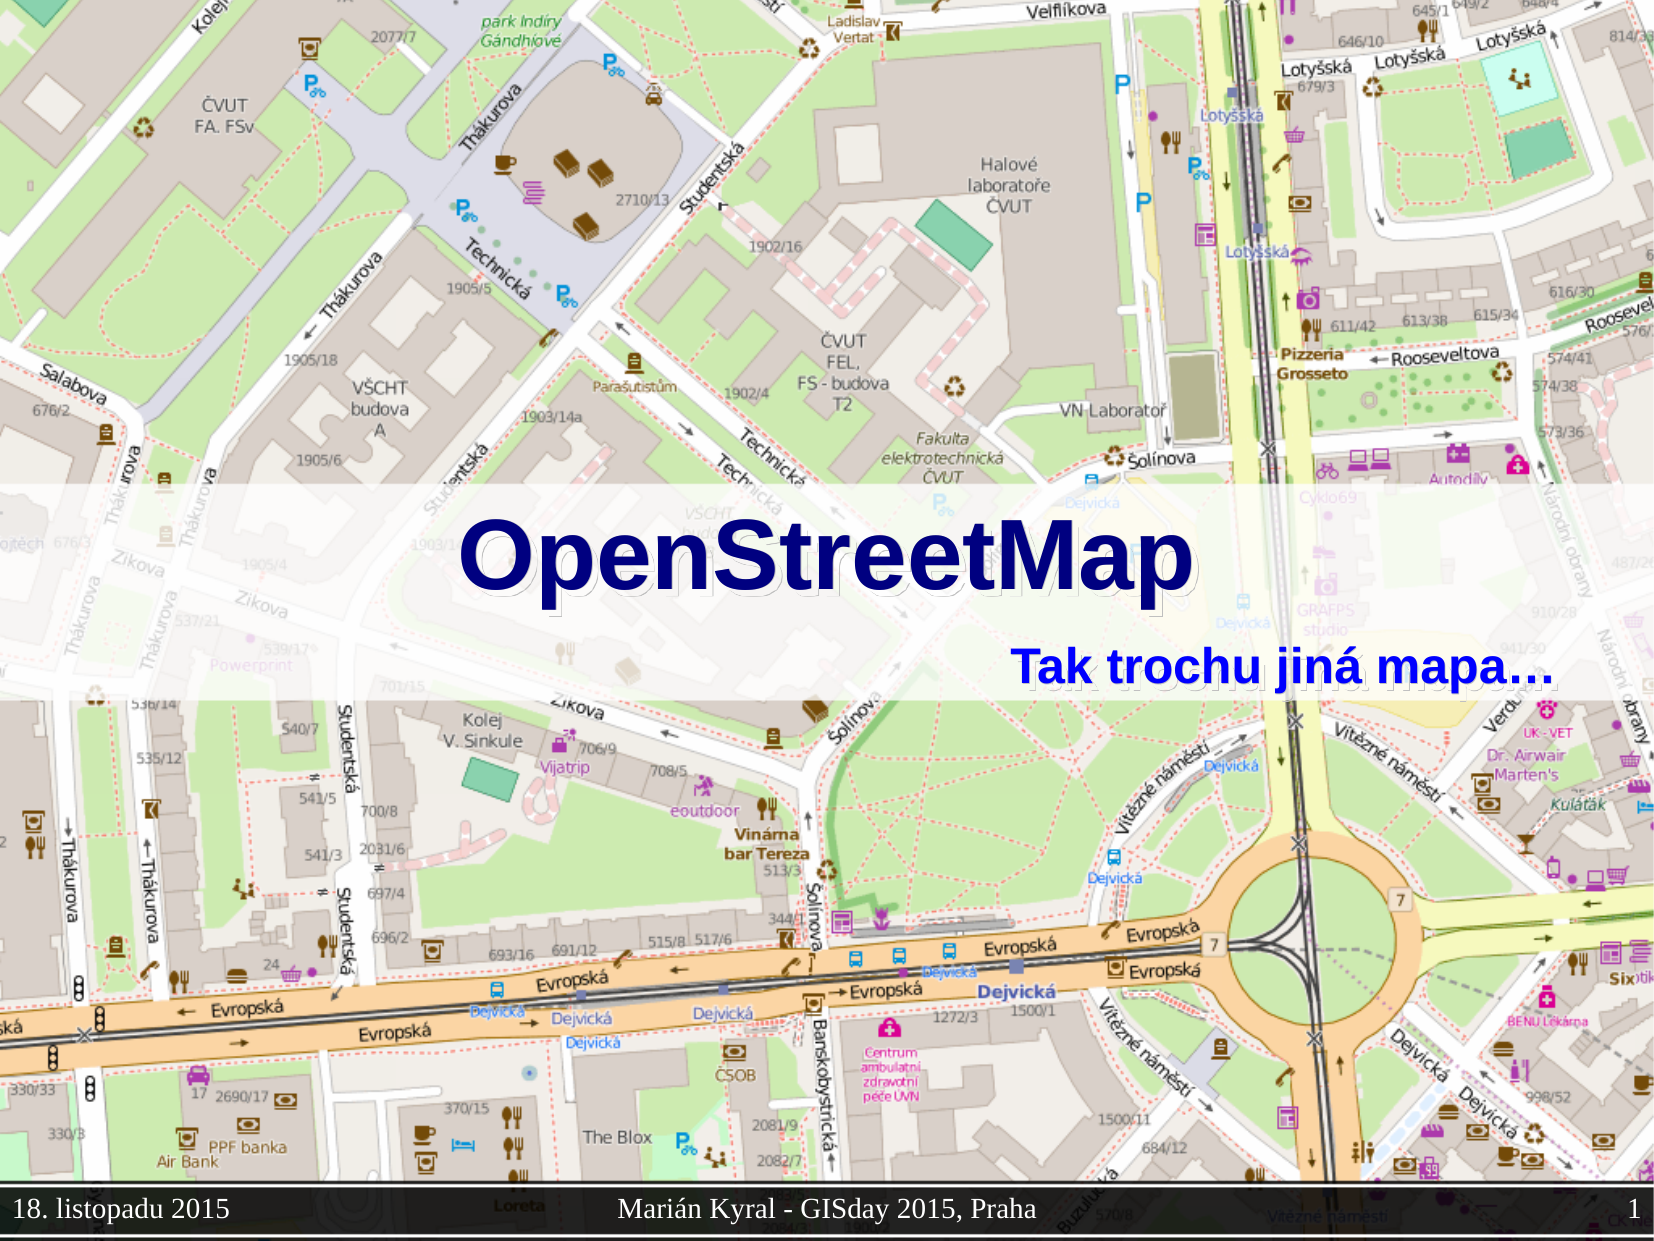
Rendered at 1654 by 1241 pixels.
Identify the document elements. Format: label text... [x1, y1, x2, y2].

picture [0, 0, 1654, 1241]
subtitle OpenStreetMap Tak trochu jiná mapa… [82, 472, 1571, 721]
